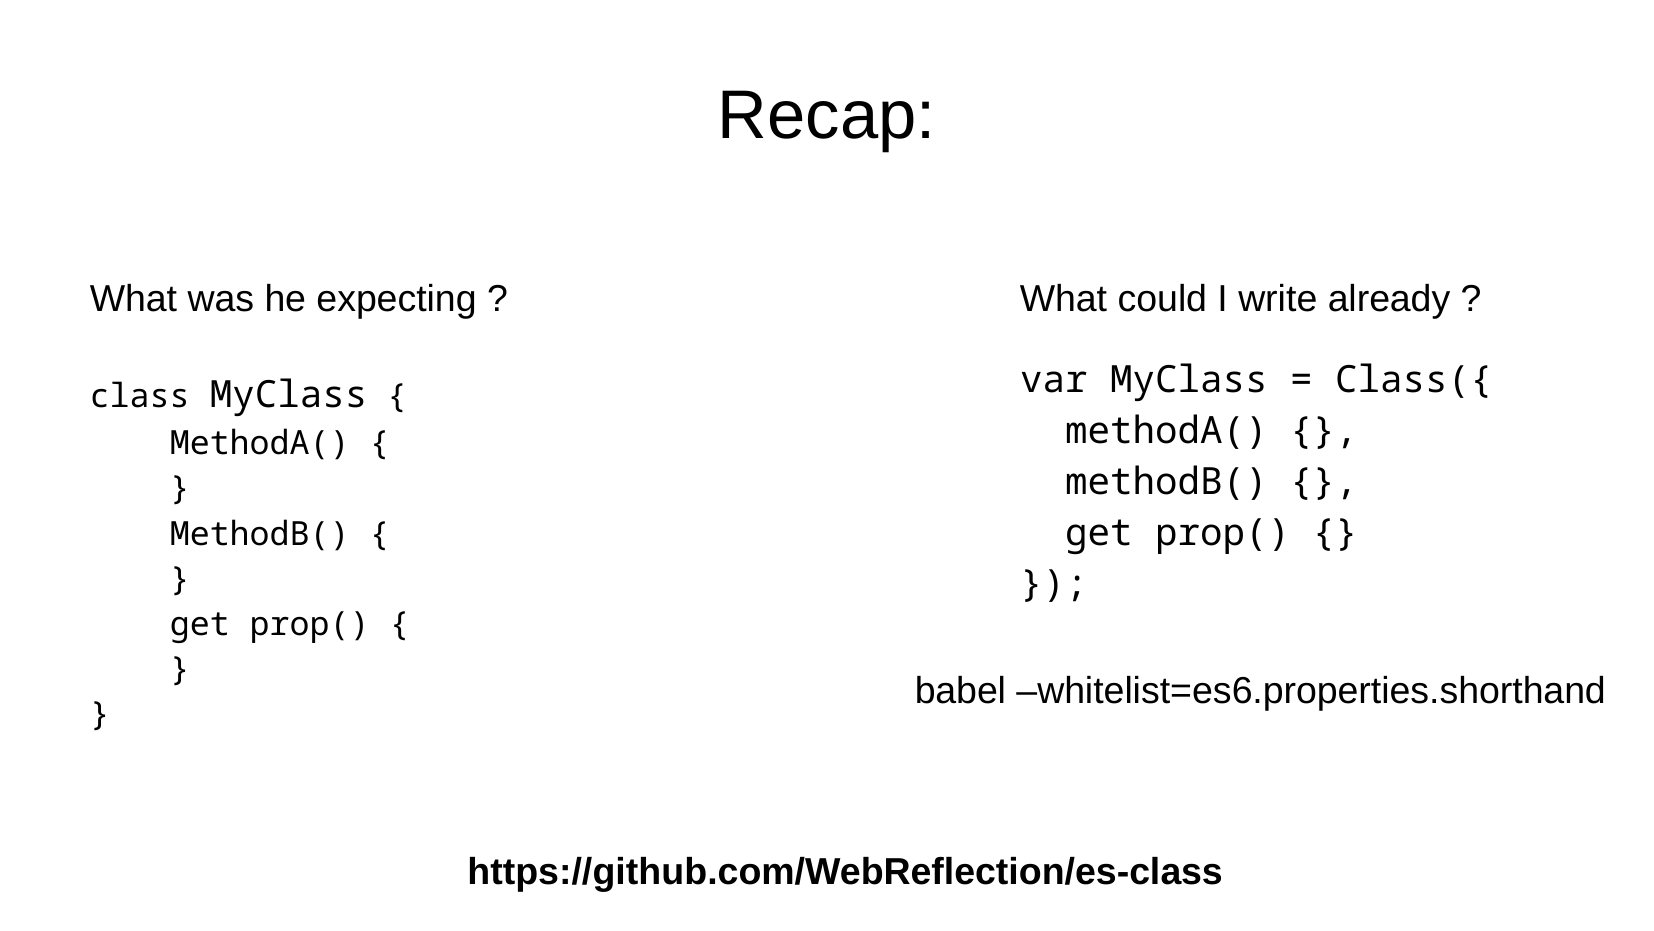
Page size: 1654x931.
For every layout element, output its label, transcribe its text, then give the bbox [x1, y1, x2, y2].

text_box https://github.com/WebReflection/es-class [452, 843, 1239, 901]
text_box What could I write already ? [1004, 270, 1497, 327]
title Recap: [82, 37, 1571, 193]
text_box babel –whitelist=es6.properties.shorthand [900, 662, 1621, 720]
text_box var MyClass = Class({ methodA() {}, methodB() {}, get prop() {} }); [1005, 345, 1508, 558]
text_box class MyClass { MethodA() { } MethodB() { } get prop() { } } [75, 360, 425, 661]
text_box What was he expecting ? [75, 270, 523, 327]
